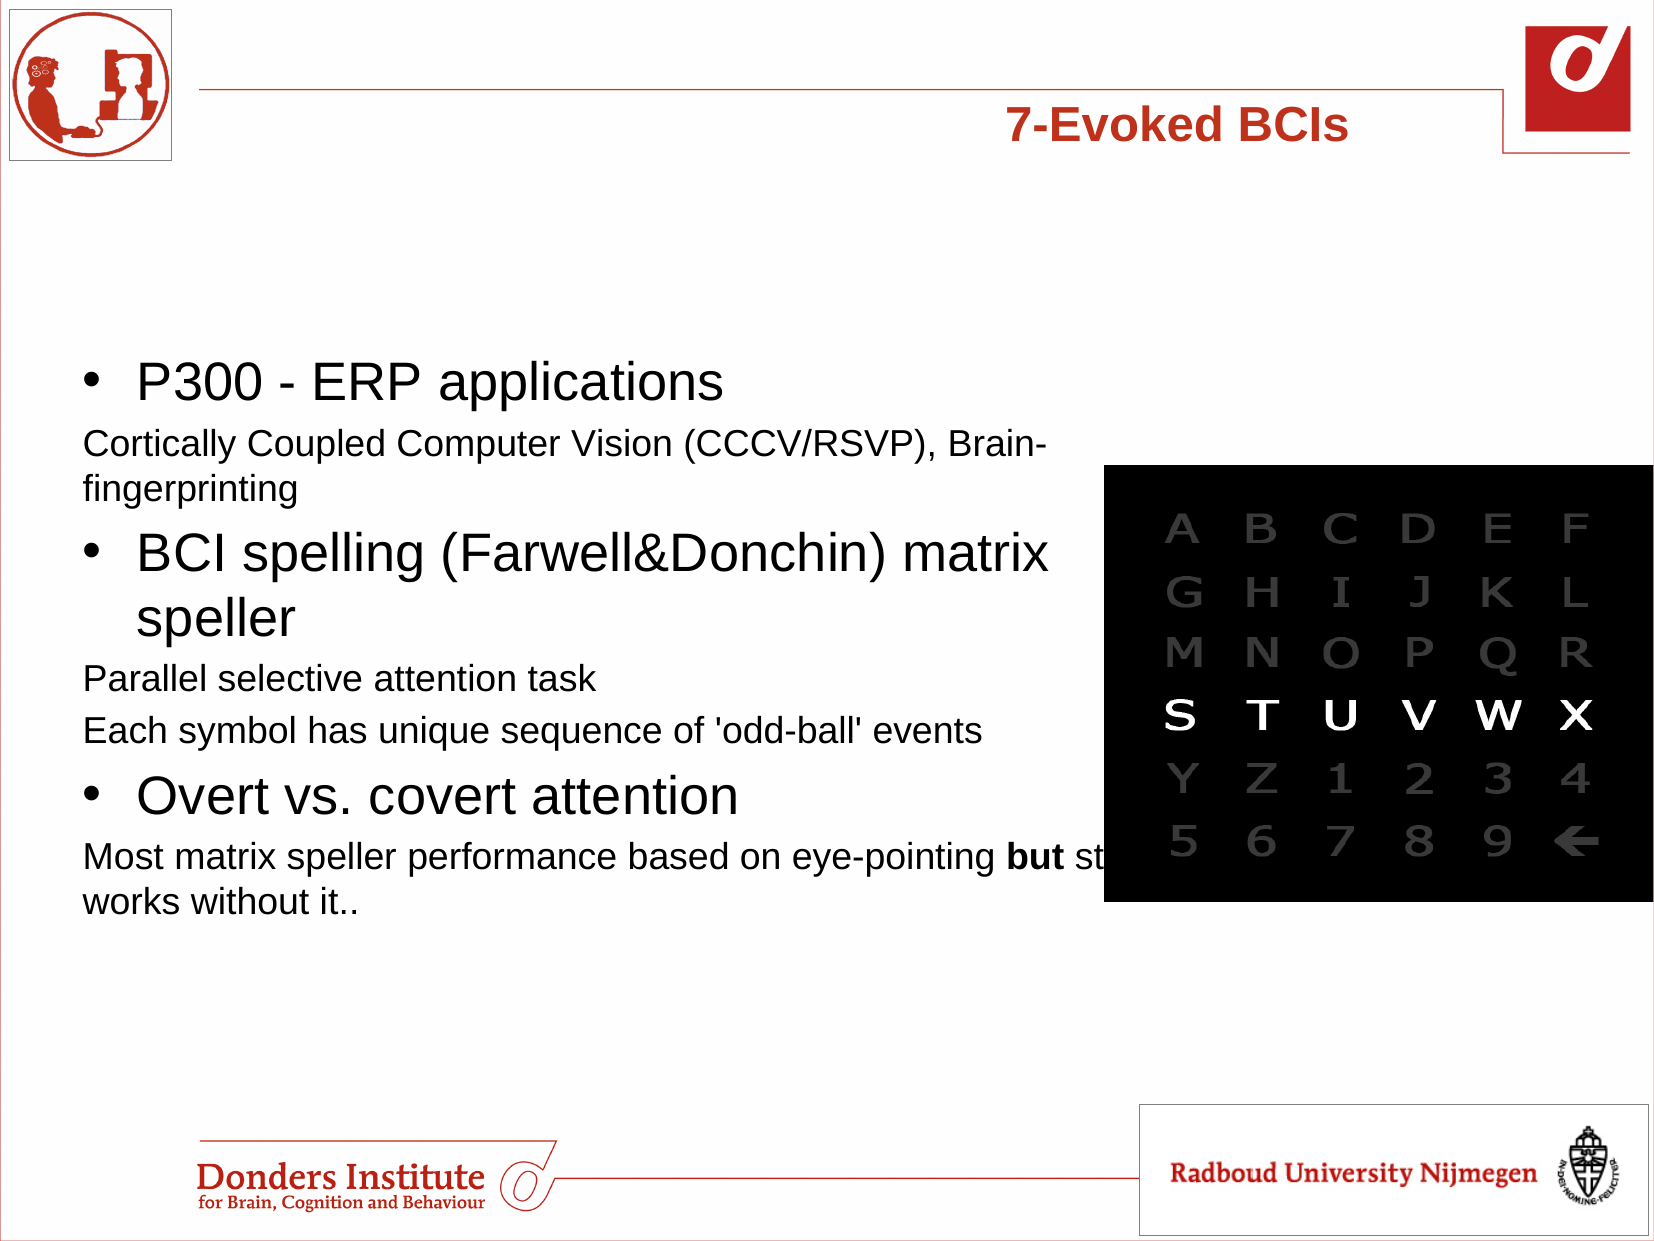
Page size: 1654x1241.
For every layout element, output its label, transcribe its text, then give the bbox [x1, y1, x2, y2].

list P300 - ERP applications Cortically Coupled Computer Vision (CCCV/RSVP), Brain-fingerprinting BCI spelling (Farwell&Donchin) matrix speller Parallel selective attention task Each symbol has unique sequence of 'odd-ball' events Overt vs. covert attention Most matrix speller performance based on eye-pointing but still works without it.. [82, 346, 1132, 1109]
picture [0, 0, 1654, 1241]
title 7-Evoked BCIs [1005, 90, 1607, 168]
